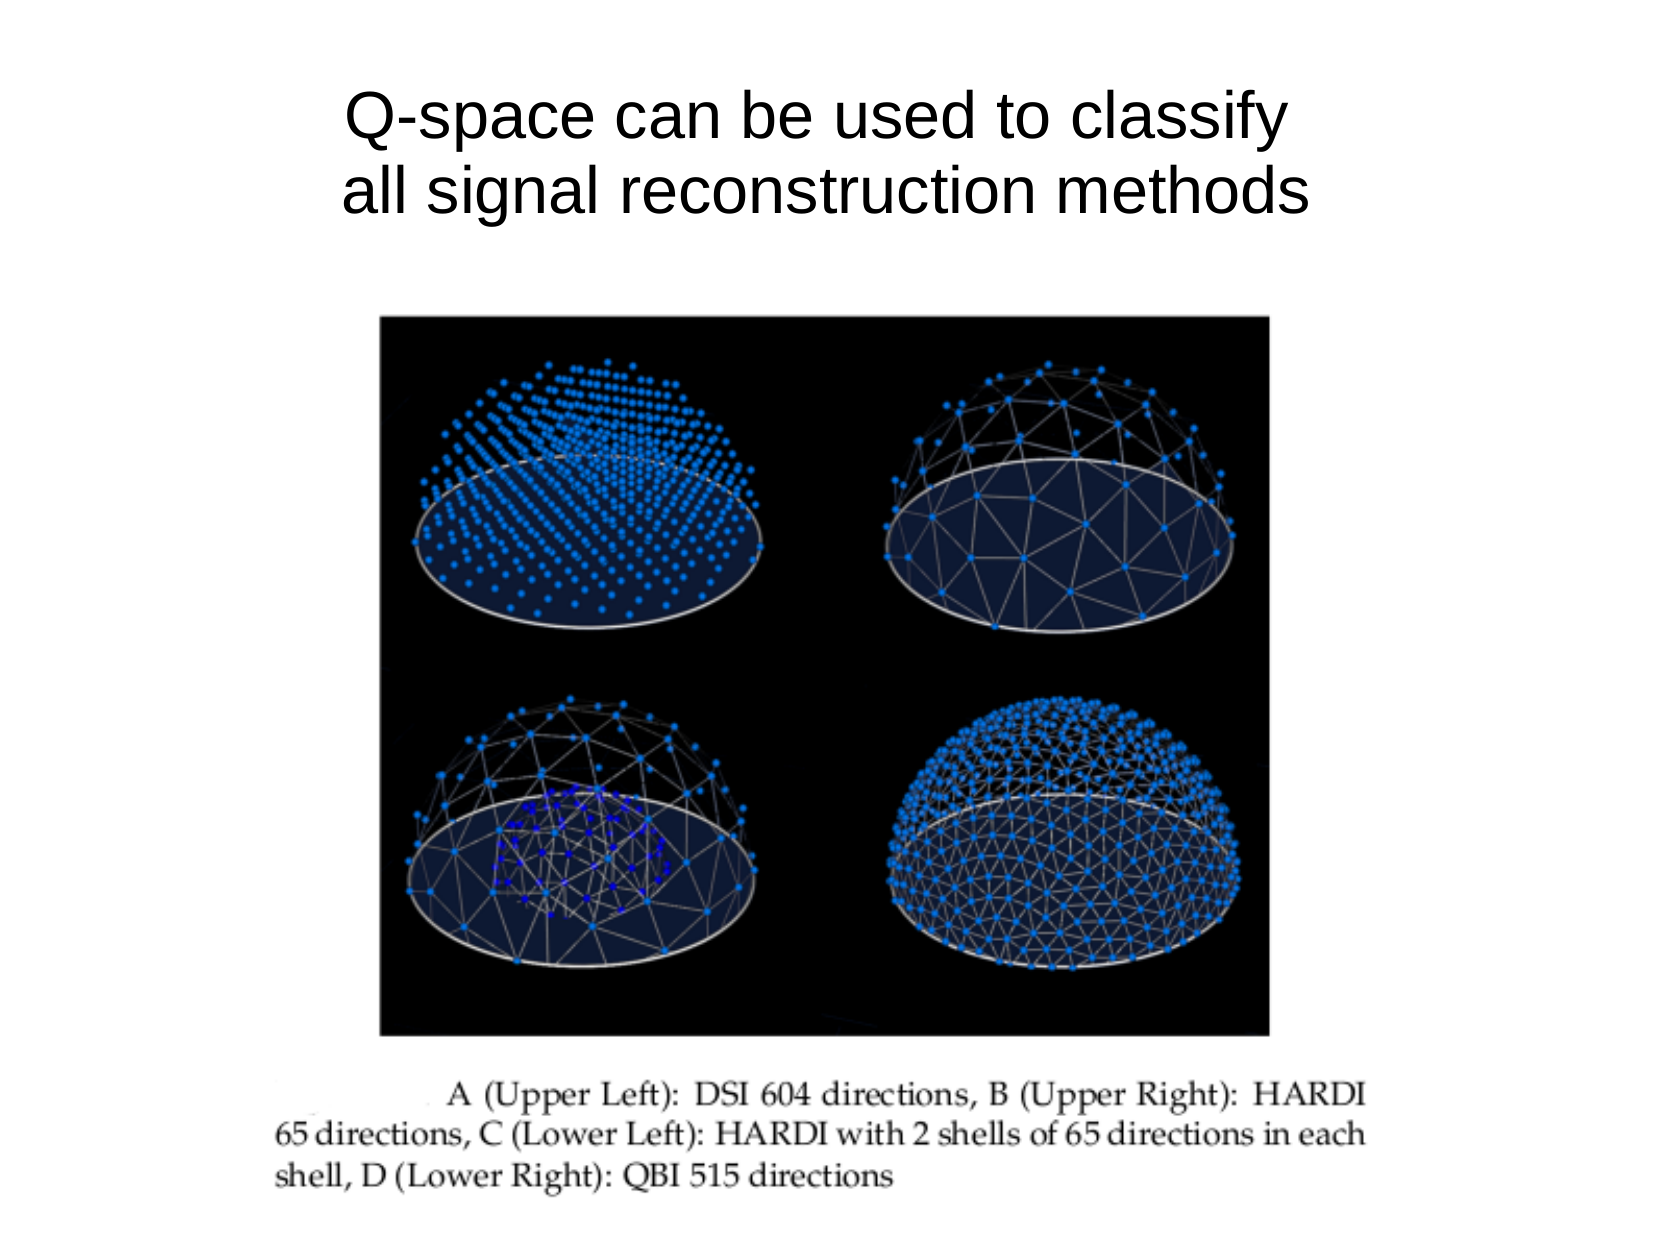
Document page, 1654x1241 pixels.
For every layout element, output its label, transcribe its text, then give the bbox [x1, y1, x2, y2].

title Q-space can be used to classify all signal reconstruction methods [82, 56, 1571, 250]
picture [234, 259, 1418, 1214]
